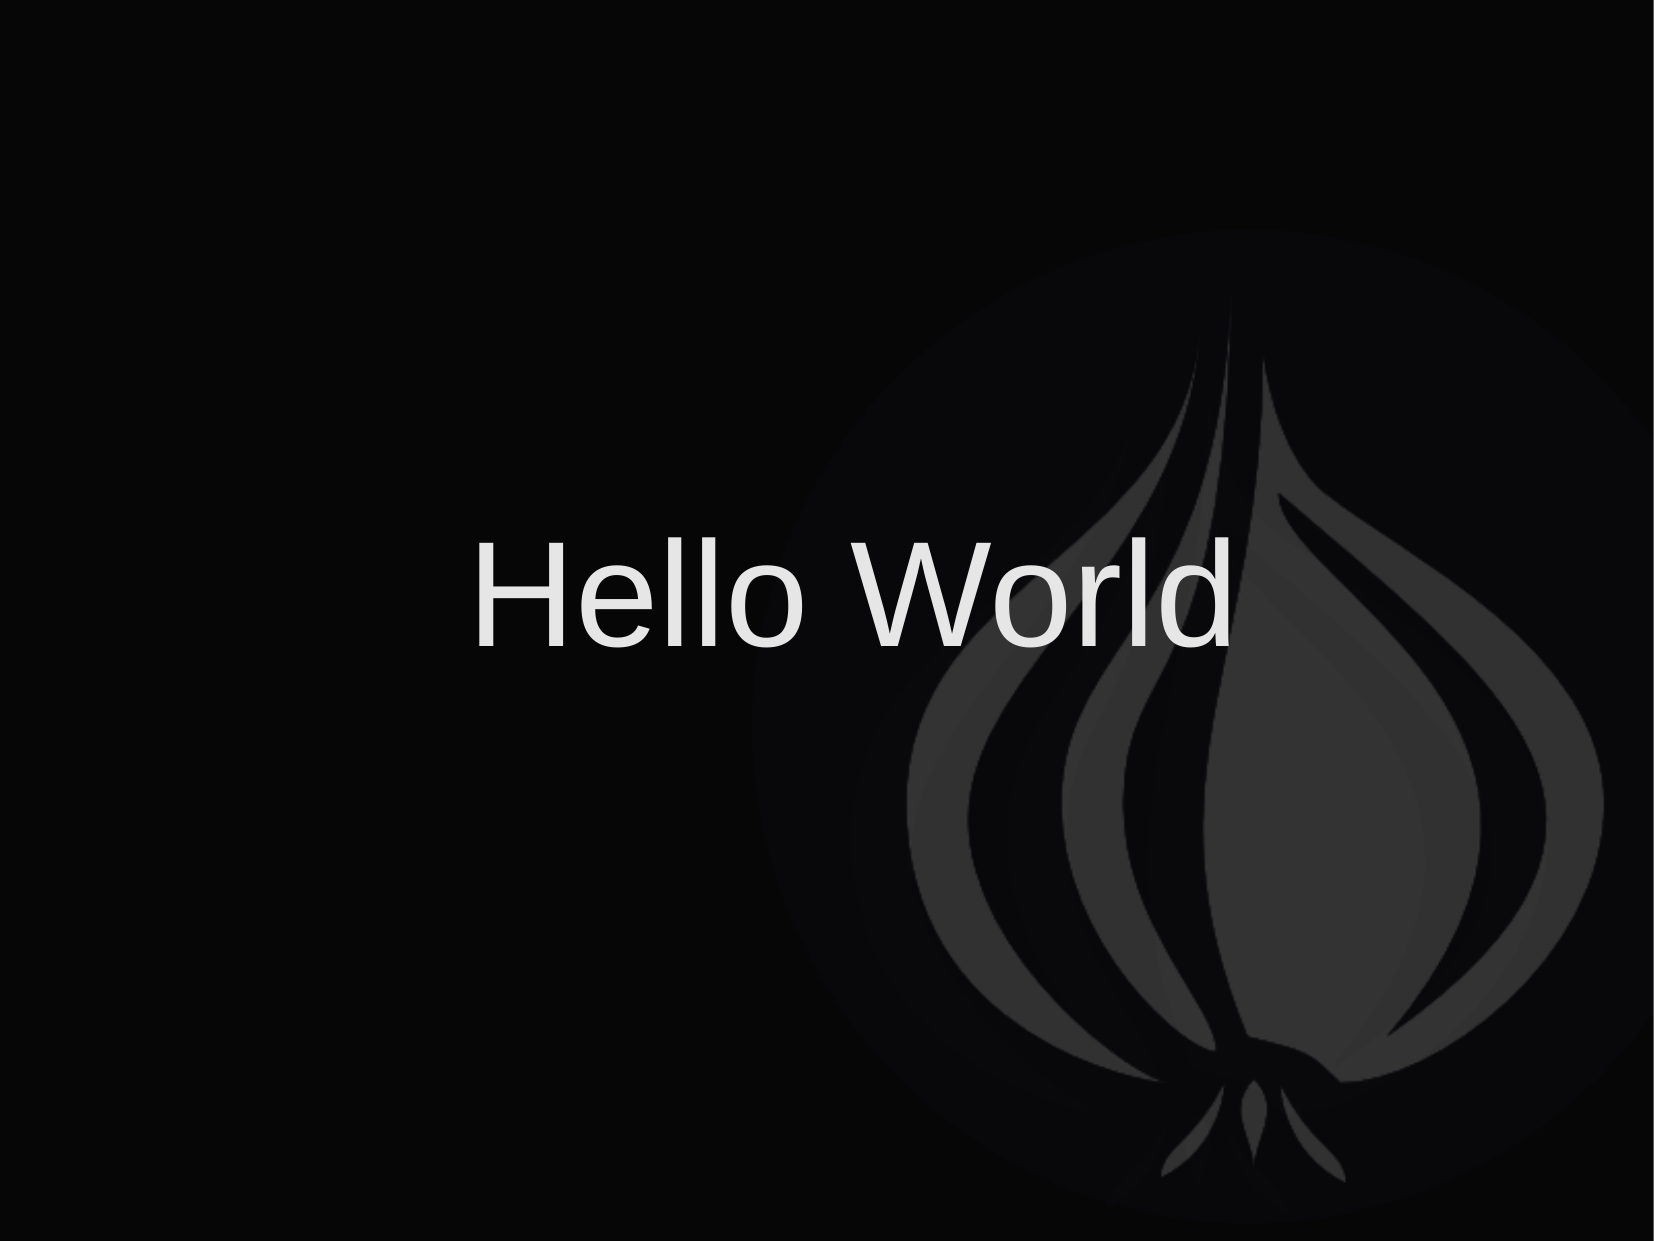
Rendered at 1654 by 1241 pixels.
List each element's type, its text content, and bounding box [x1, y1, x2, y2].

subtitle Hello World [82, 88, 1571, 1102]
picture [0, 0, 1654, 1241]
